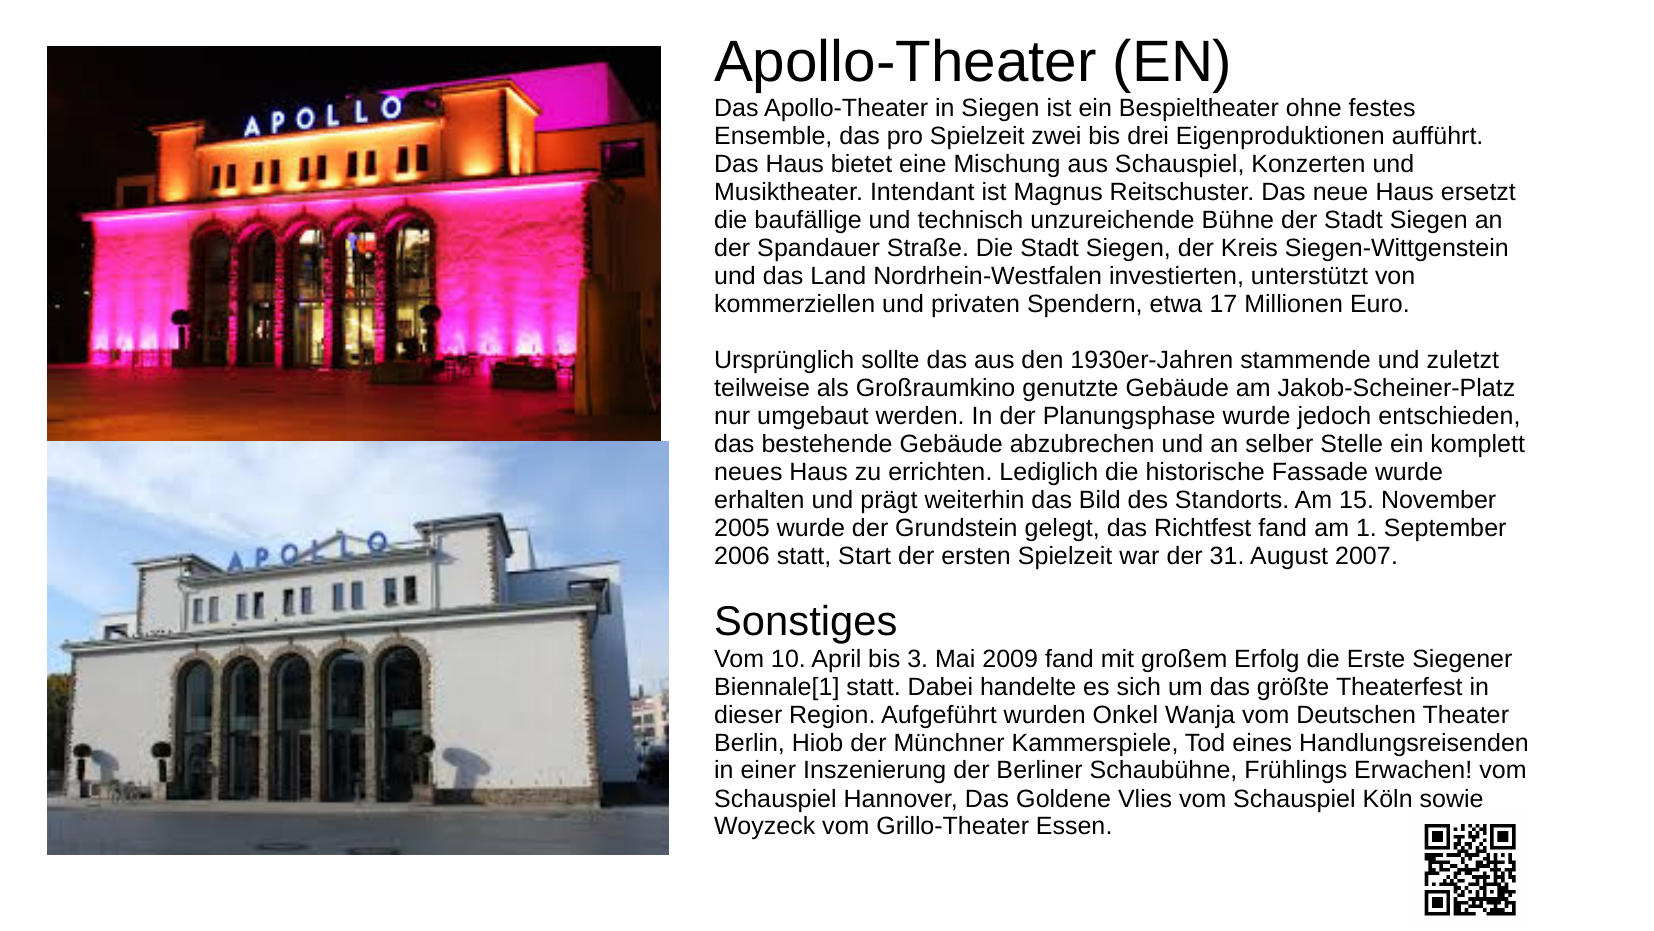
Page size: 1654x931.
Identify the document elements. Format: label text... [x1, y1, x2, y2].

picture [47, 46, 669, 856]
title Apollo-Theater (EN) Das Apollo-Theater in Siegen ist ein Bespieltheater ohne festes Ensemble, das pro Spielzeit zwei bis drei Eigenproduktionen aufführt. Das Haus bietet eine Mischung aus Schauspiel, Konzerten und Musiktheater. Intendant ist Magnus Reitschuster. Das neue Haus ersetzt die baufällige und technisch unzureichende Bühne der Stadt Siegen an der Spandauer Straße. Die Stadt Siegen, der Kreis Siegen-Wittgenstein und das Land Nordrhein-Westfalen investierten, unterstützt von kommerziellen und privaten Spendern, etwa 17 Millionen Euro. Ursprünglich sollte das aus den 1930er-Jahren stammende und zuletzt teilweise als Großraumkino genutzte Gebäude am Jakob-Scheiner-Platz nur umgebaut werden. In der Planungsphase wurde jedoch entschieden, das bestehende Gebäude abzubrechen und an selber Stelle ein komplett neues Haus zu errichten. Lediglich die historische Fassade wurde erhalten und prägt weiterhin das Bild des Standorts. Am 15. November 2005 wurde der Grundstein gelegt, das Richtfest fand am 1. September 2006 statt, Start der ersten Spielzeit war der 31. August 2007. Sonstiges Vom 10. April bis 3. Mai 2009 fand mit großem Erfolg die Erste Siegener Biennale[1] statt. Dabei handelte es sich um das größte Theaterfest in dieser Region. Aufgeführt wurden Onkel Wanja vom Deutschen Theater Berlin, Hiob der Münchner Kammerspiele, Tod eines Handlungsreisenden in einer Inszenierung der Berliner Schaubühne, Frühlings Erwachen! vom Schauspiel Hannover, Das Goldene Vlies vom Schauspiel Köln sowie Woyzeck vom Grillo-Theater Essen. [714, 0, 1535, 841]
picture [1410, 809, 1530, 930]
